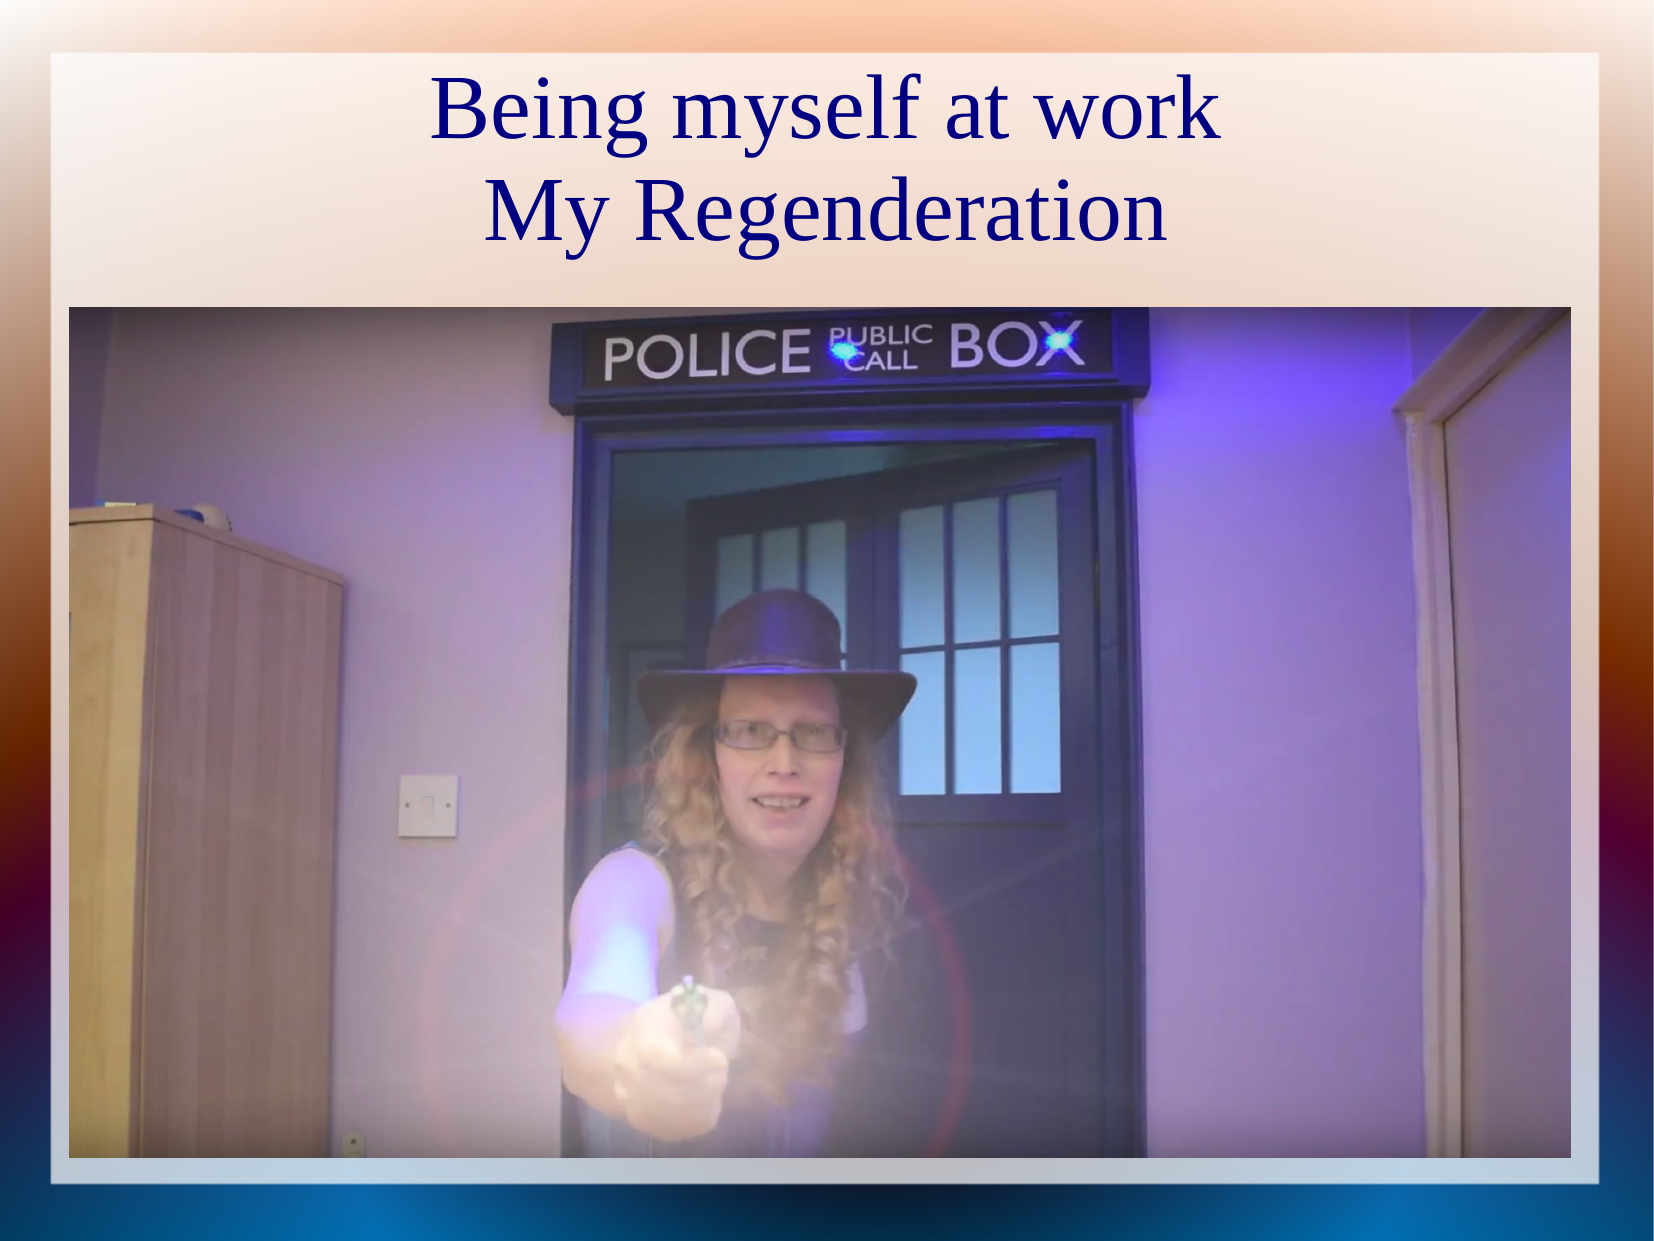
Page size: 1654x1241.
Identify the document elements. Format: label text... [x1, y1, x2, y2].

title Being myself at work My Regenderation [82, 55, 1571, 262]
picture [0, 0, 1654, 1241]
